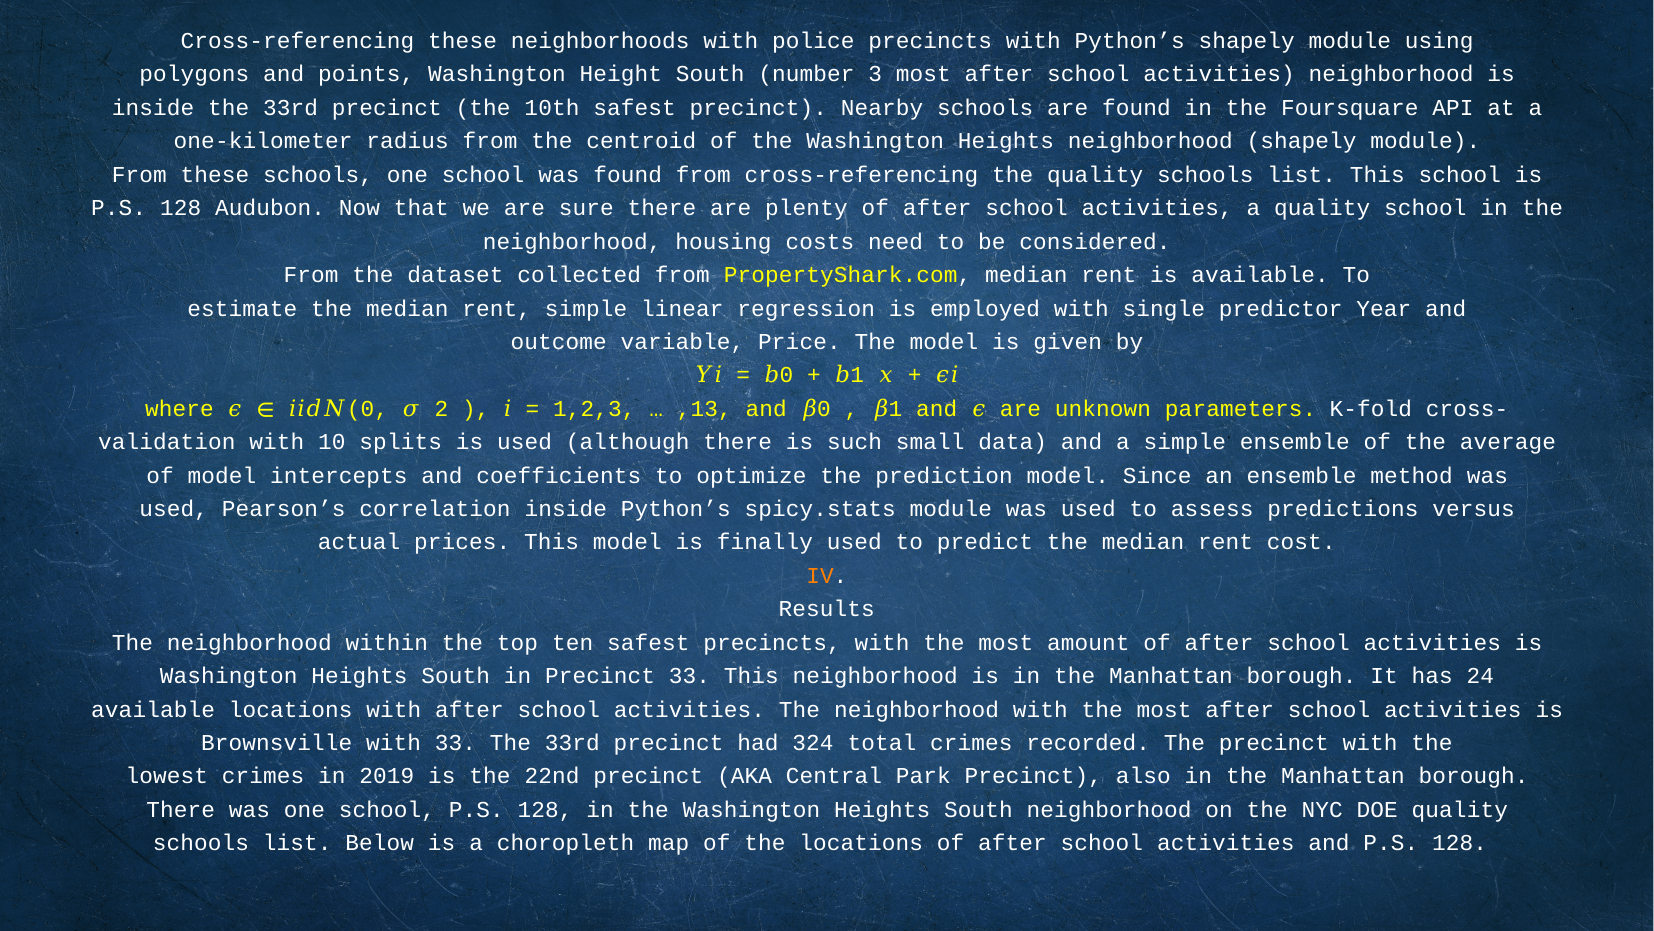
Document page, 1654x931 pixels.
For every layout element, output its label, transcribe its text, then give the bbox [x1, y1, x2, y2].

picture [0, 0, 1654, 931]
list Cross-referencing these neighborhoods with police precincts with Python’s shapely module using polygons and points, Washington Height South (number 3 most after school activities) neighborhood is inside the 33rd precinct (the 10th safest precinct). Nearby schools are found in the Foursquare API at a one-kilometer radius from the centroid of the Washington Heights neighborhood (shapely module). From these schools, one school was found from cross-referencing the quality schools list. This school is P.S. 128 Audubon. Now that we are sure there are plenty of after school activities, a quality school in the neighborhood, housing costs need to be considered. From the dataset collected from PropertyShark.com, median rent is available. To estimate the median rent, simple linear regression is employed with single predictor Year and outcome variable, Price. The model is given by 𝑌𝑖 = 𝑏0 + 𝑏1 𝑥 + 𝜖𝑖 where 𝜖 ∈ 𝑖𝑖𝑑𝑁(0, 𝜎 2 ), 𝑖 = 1,2,3, … ,13, and 𝛽0 , 𝛽1 and 𝜖 are unknown parameters. K-fold cross- validation with 10 splits is used (although there is such small data) and a simple ensemble of the average of model intercepts and coefficients to optimize the prediction model. Since an ensemble method was used, Pearson’s correlation inside Python’s spicy.stats module was used to assess predictions versus actual prices. This model is finally used to predict the median rent cost. IV. Results The neighborhood within the top ten safest precincts, with the most amount of after school activities is Washington Heights South in Precinct 33. This neighborhood is in the Manhattan borough. It has 24 available locations with after school activities. The neighborhood with the most after school activities is Brownsville with 33. The 33rd precinct had 324 total crimes recorded. The precinct with the lowest crimes in 2019 is the 22nd precinct (AKA Central Park Precinct), also in the Manhattan borough. There was one school, P.S. 128, in the Washington Heights South neighborhood on the NYC DOE quality schools list. Below is a choropleth map of the locations of after school activities and P.S. 128. [29, 29, 1625, 916]
